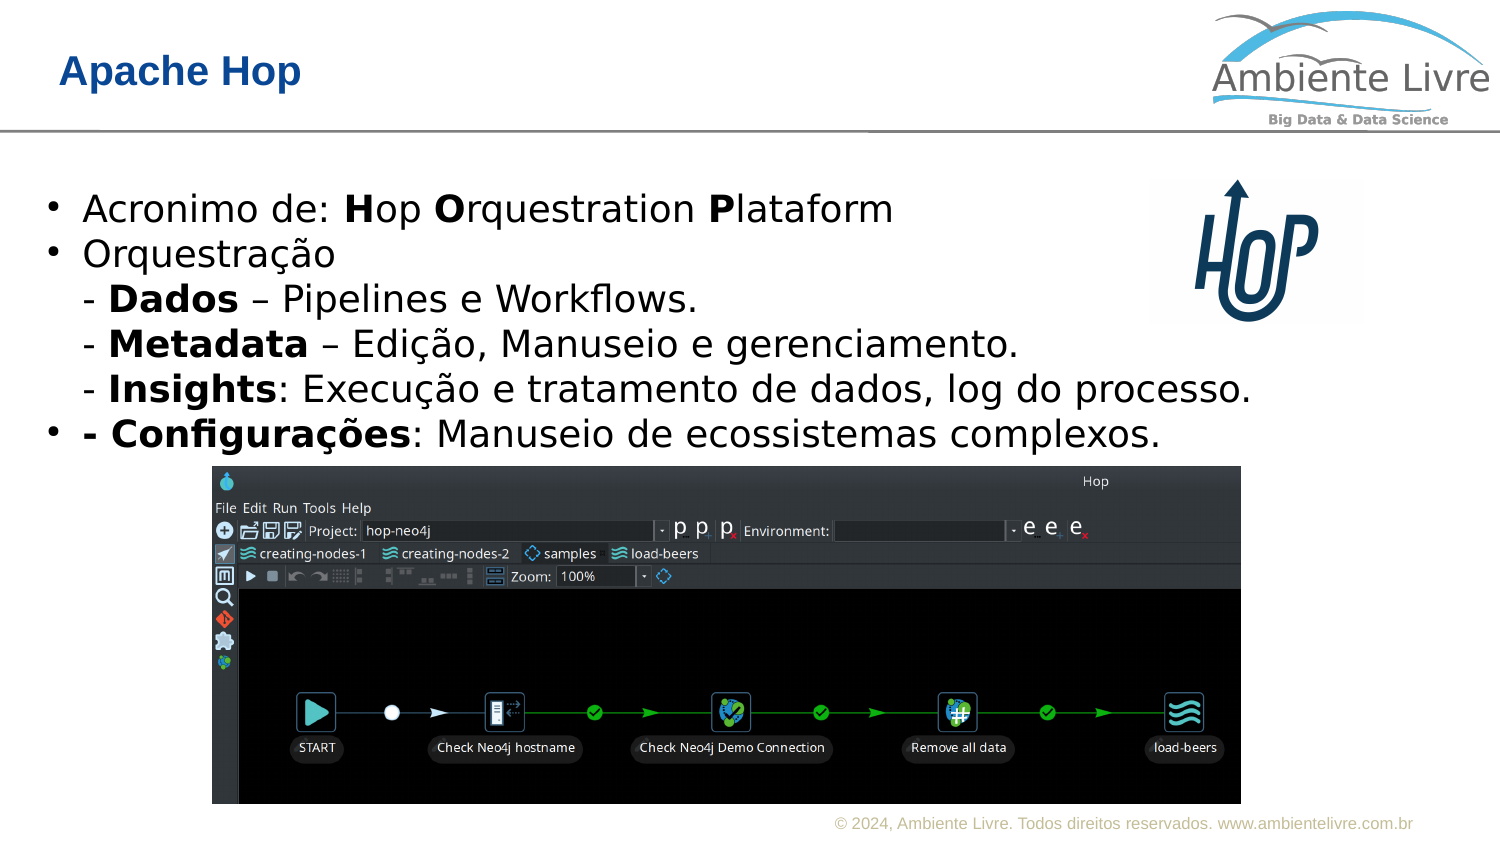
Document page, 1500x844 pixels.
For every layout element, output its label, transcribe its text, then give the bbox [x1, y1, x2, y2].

picture [212, 466, 1241, 804]
title Apache Hop [43, 8, 1127, 129]
picture [1149, 179, 1364, 324]
picture [1212, 11, 1489, 127]
text_box Acronimo de: Hop Orquestration Plataform Orquestração - Dados – Pipelines e Workflows. - Metadata – Edição, Manuseio e gerenciamento. - Insights: Execução e tratamento de dados, log do processo. - Configurações: Manuseio de ecossistemas complexos. [32, 178, 1347, 463]
